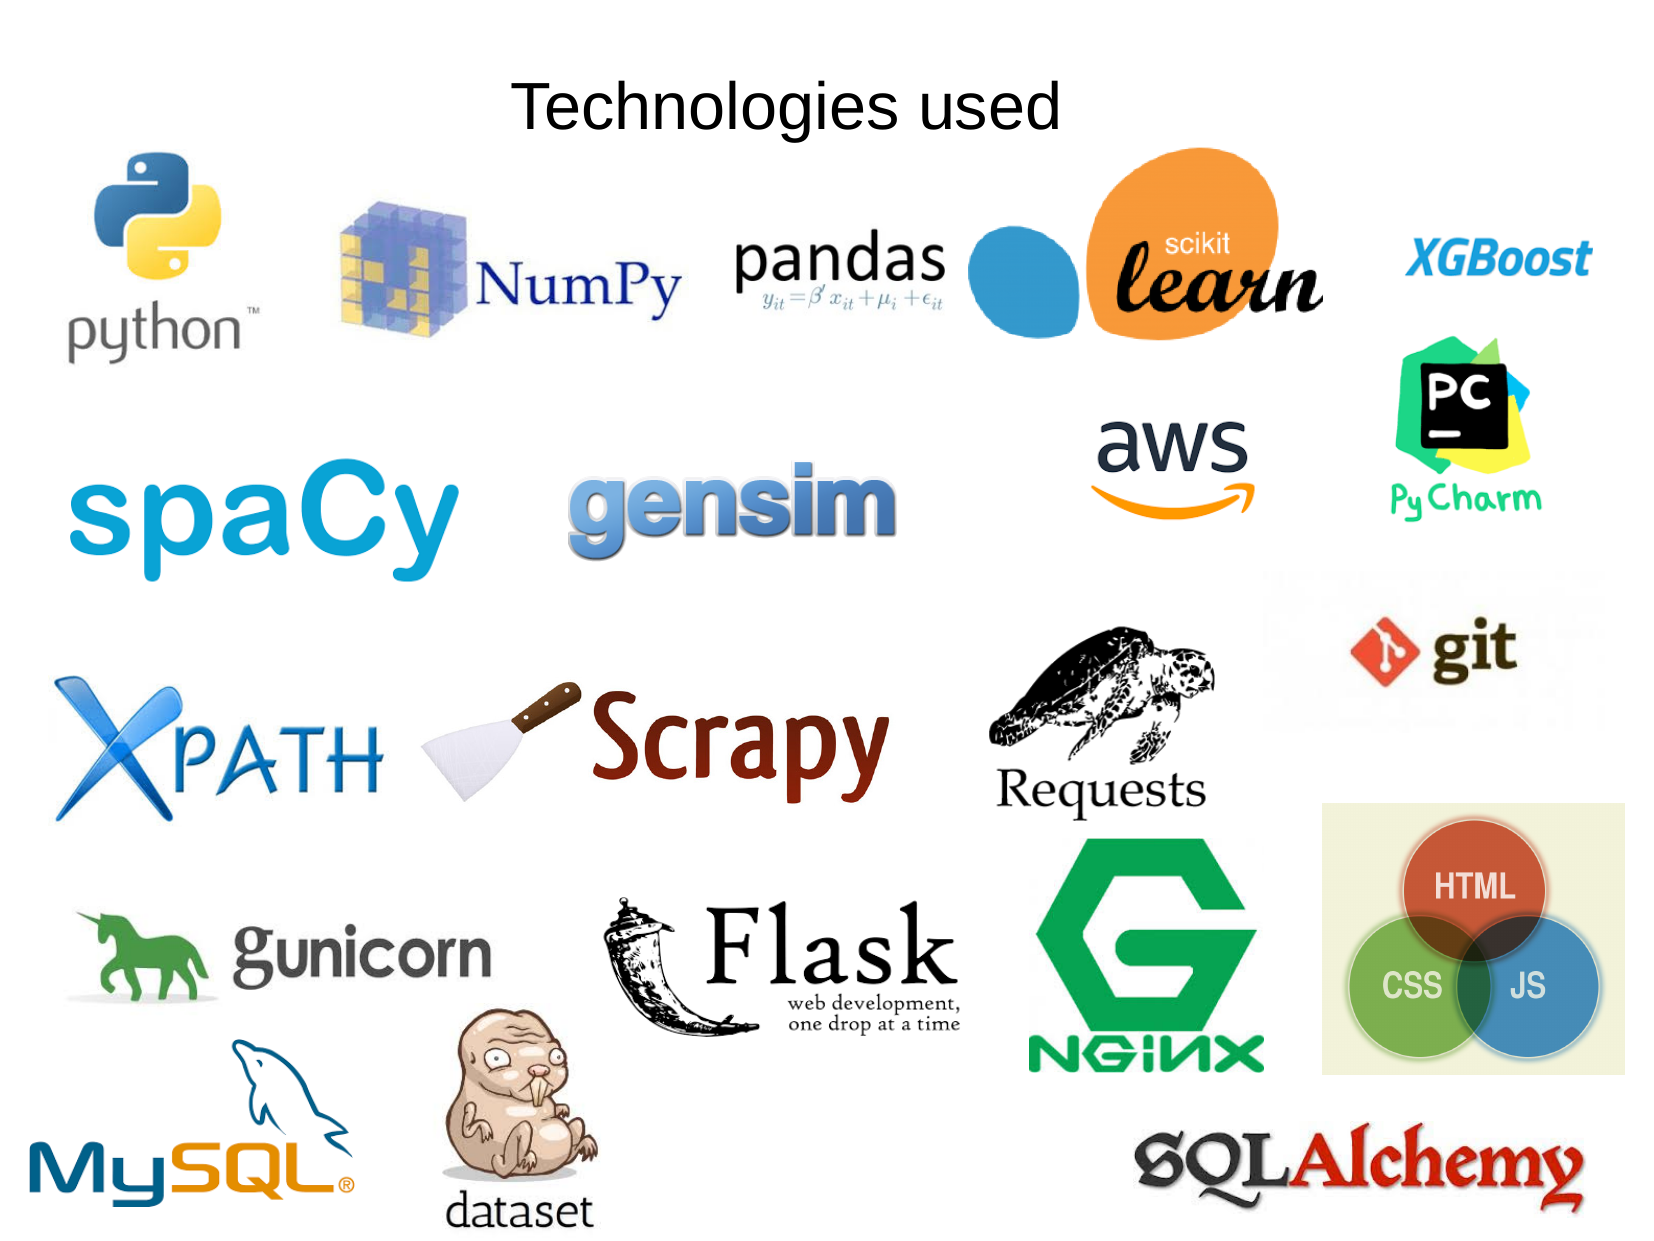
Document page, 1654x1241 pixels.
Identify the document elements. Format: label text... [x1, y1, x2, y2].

picture [70, 450, 463, 591]
picture [1263, 571, 1605, 733]
picture [1348, 155, 1593, 542]
picture [48, 667, 390, 827]
picture [736, 165, 945, 374]
picture [1322, 803, 1625, 1075]
picture [37, 141, 272, 377]
picture [1029, 838, 1264, 1073]
picture [568, 460, 898, 563]
picture [330, 189, 689, 343]
picture [47, 893, 969, 1241]
picture [414, 671, 898, 815]
picture [70, 506, 112, 544]
text_box Technologies used [496, 61, 1080, 151]
picture [968, 82, 1335, 556]
picture [1133, 1121, 1588, 1218]
picture [29, 1039, 355, 1208]
picture [983, 614, 1217, 823]
